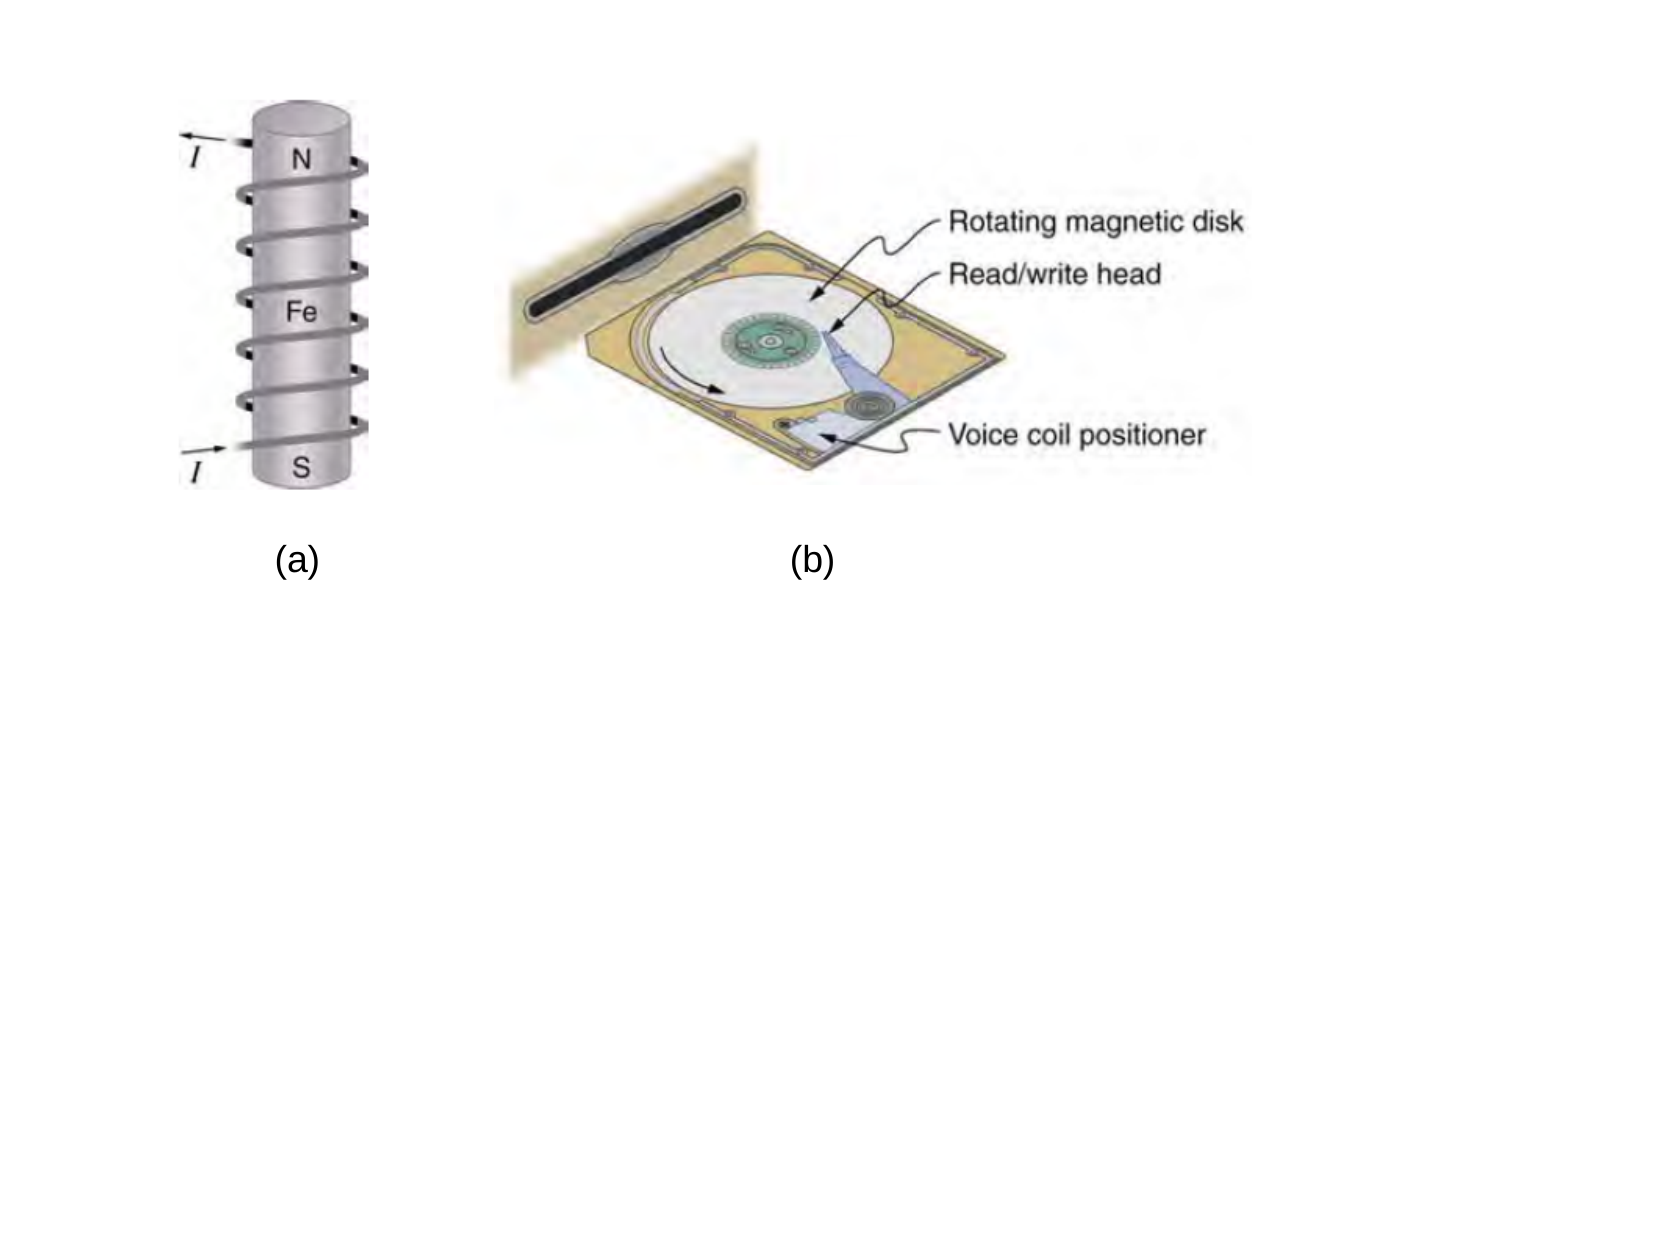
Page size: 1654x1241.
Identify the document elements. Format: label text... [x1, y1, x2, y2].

picture [494, 135, 1252, 485]
picture [165, 94, 383, 493]
text_box (b) [774, 531, 851, 589]
text_box (a) [259, 531, 336, 589]
